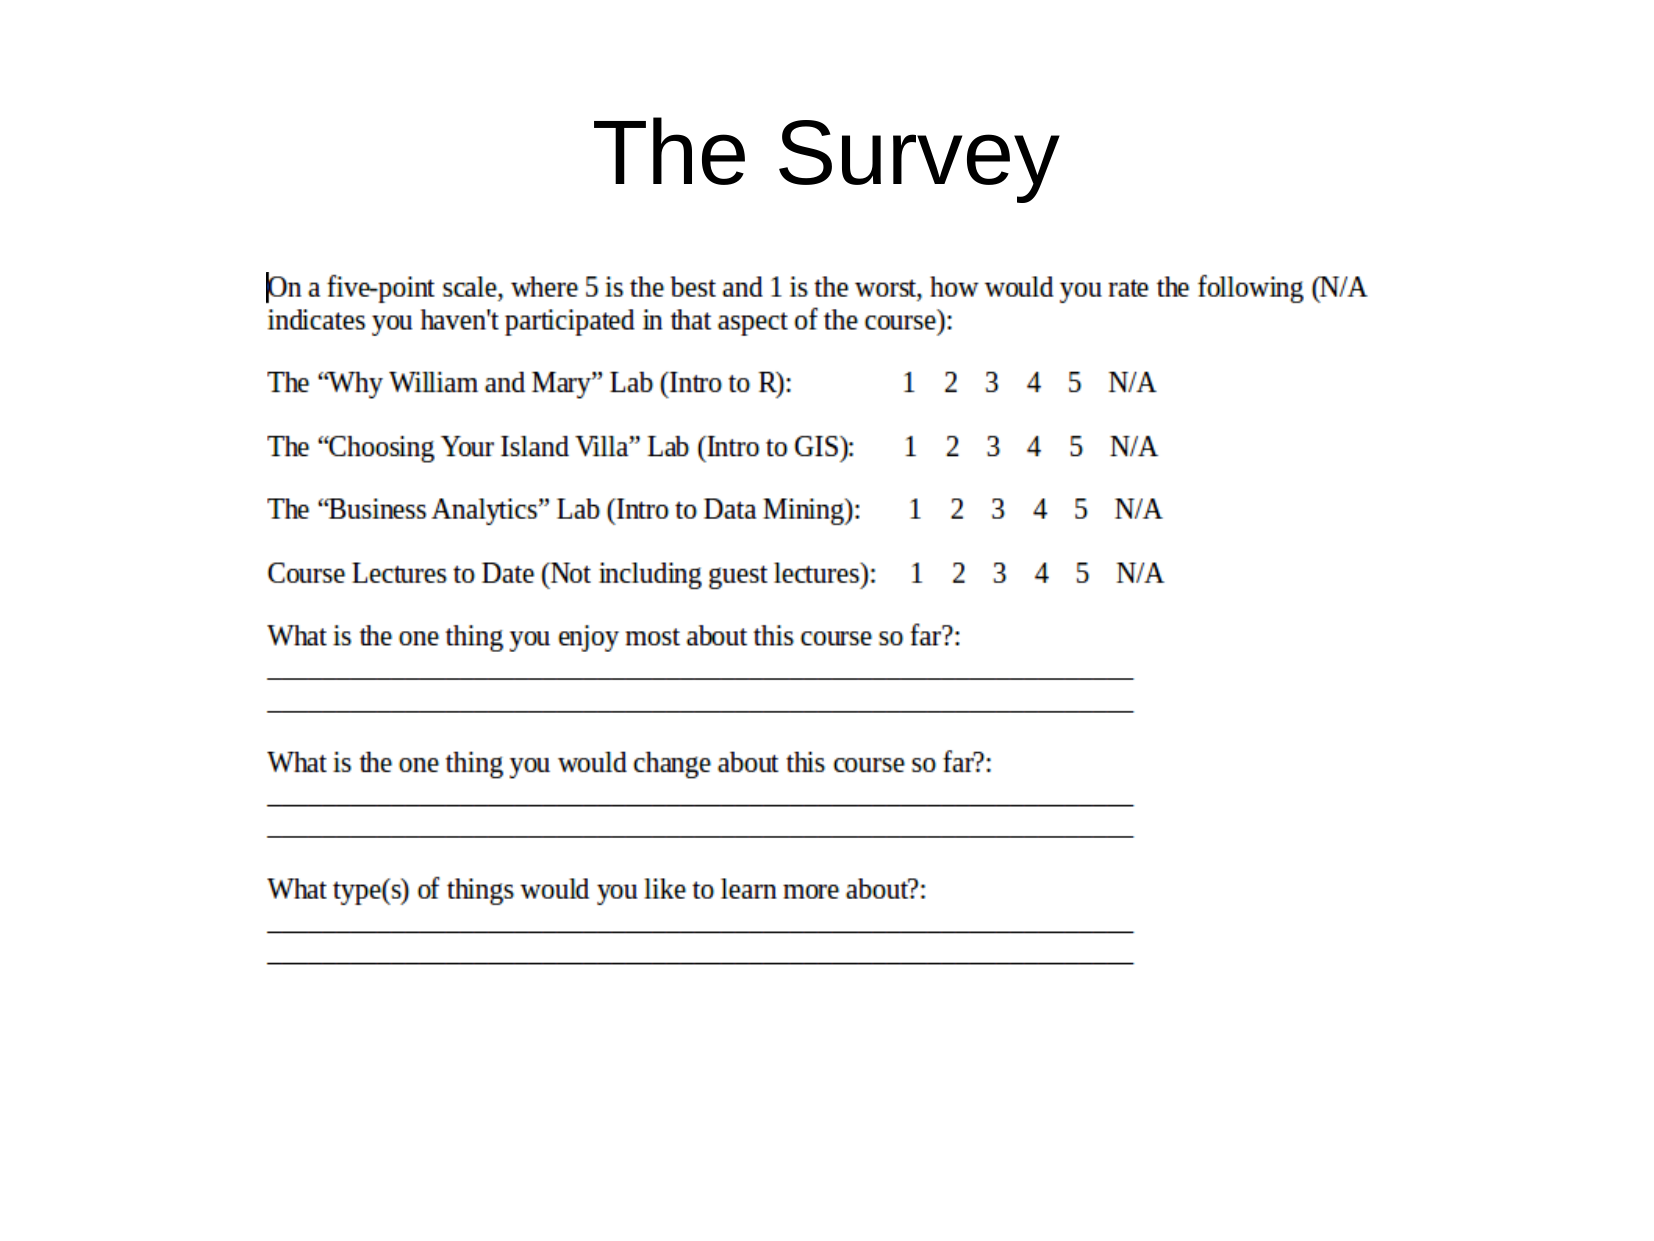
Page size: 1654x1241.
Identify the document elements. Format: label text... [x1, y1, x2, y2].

title The Survey [82, 49, 1571, 257]
picture [266, 272, 1393, 985]
